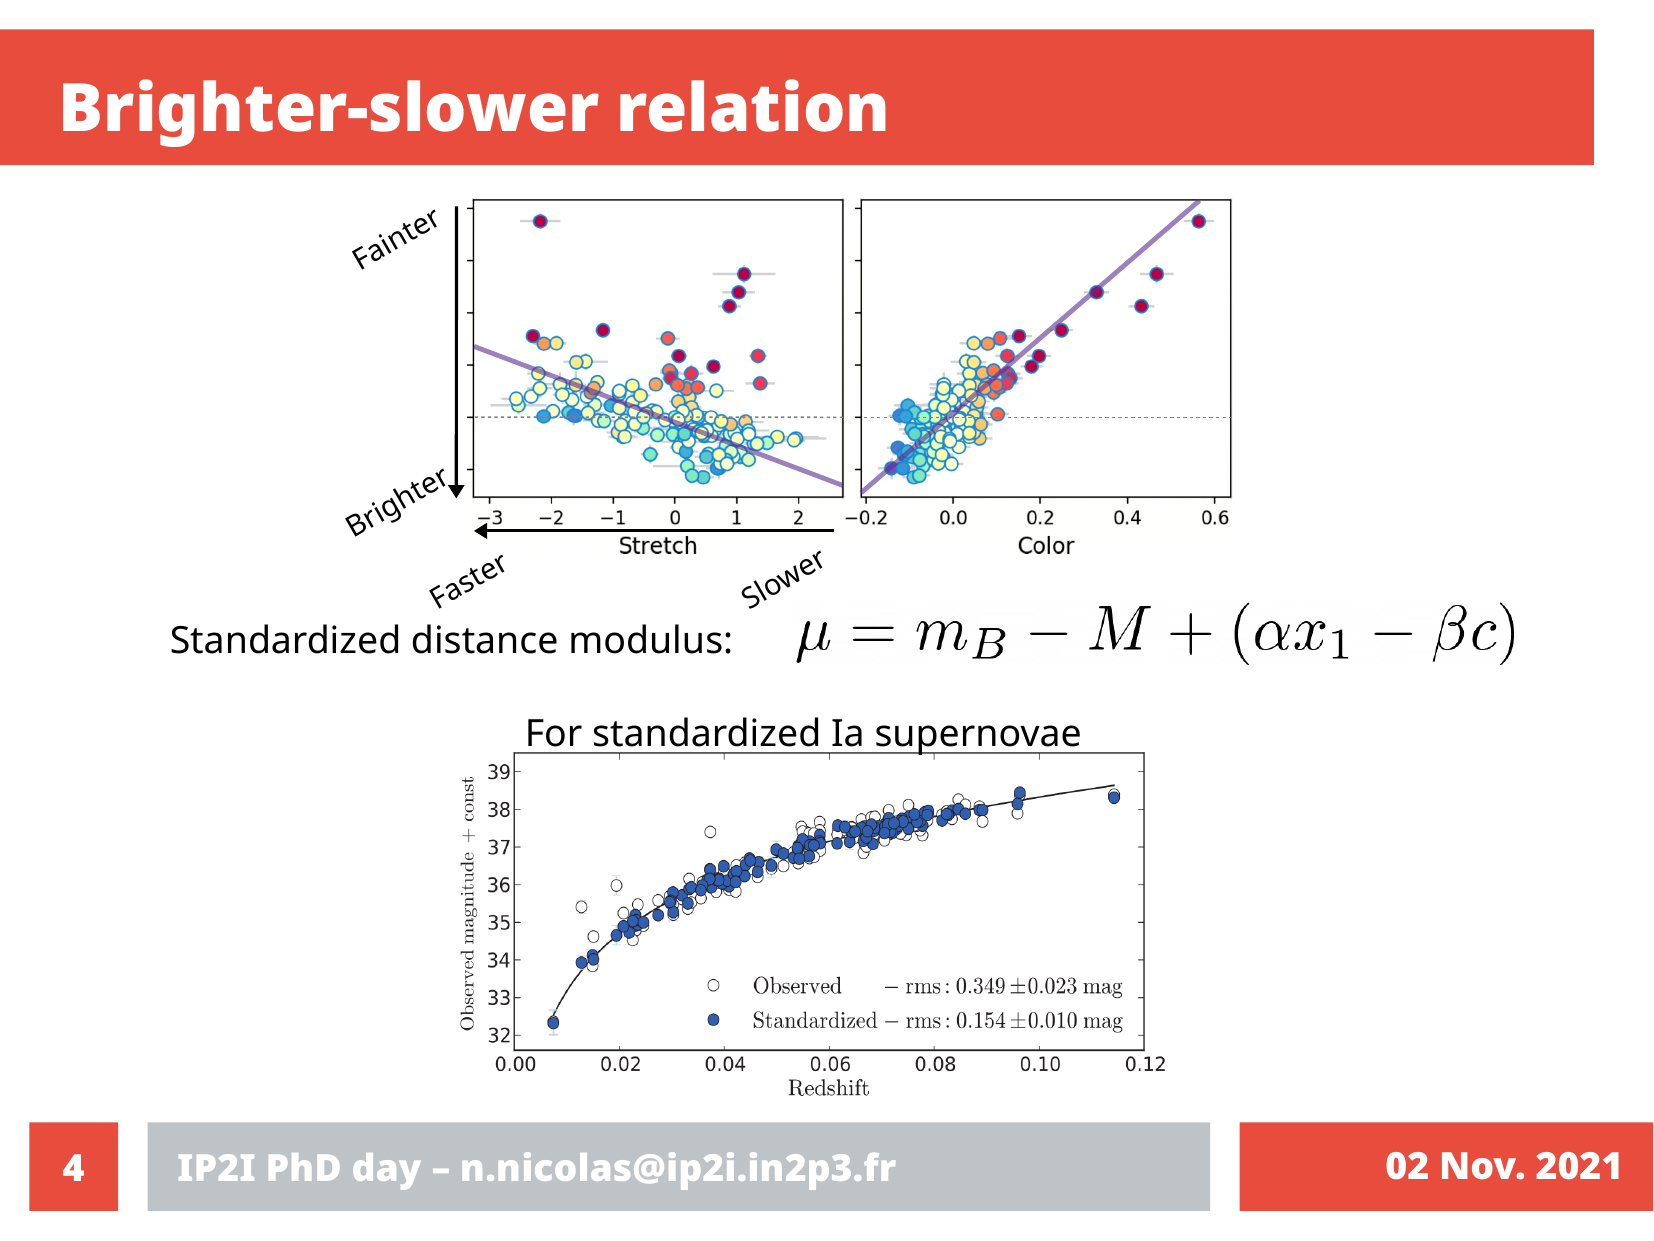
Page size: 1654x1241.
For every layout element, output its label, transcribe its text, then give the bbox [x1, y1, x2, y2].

title Brighter-slower relation [58, 60, 1594, 151]
picture [547, 532, 805, 556]
text_box Slower [716, 510, 871, 605]
text_box Fainter [327, 180, 456, 288]
picture [796, 602, 1514, 665]
picture [448, 750, 1171, 1105]
text_box For standardized Ia supernovae [510, 699, 1141, 758]
text_box Brighter [320, 438, 454, 556]
text_box Standardized distance modulus: [154, 605, 842, 708]
picture [462, 196, 1233, 556]
text_box Faster [405, 510, 559, 605]
